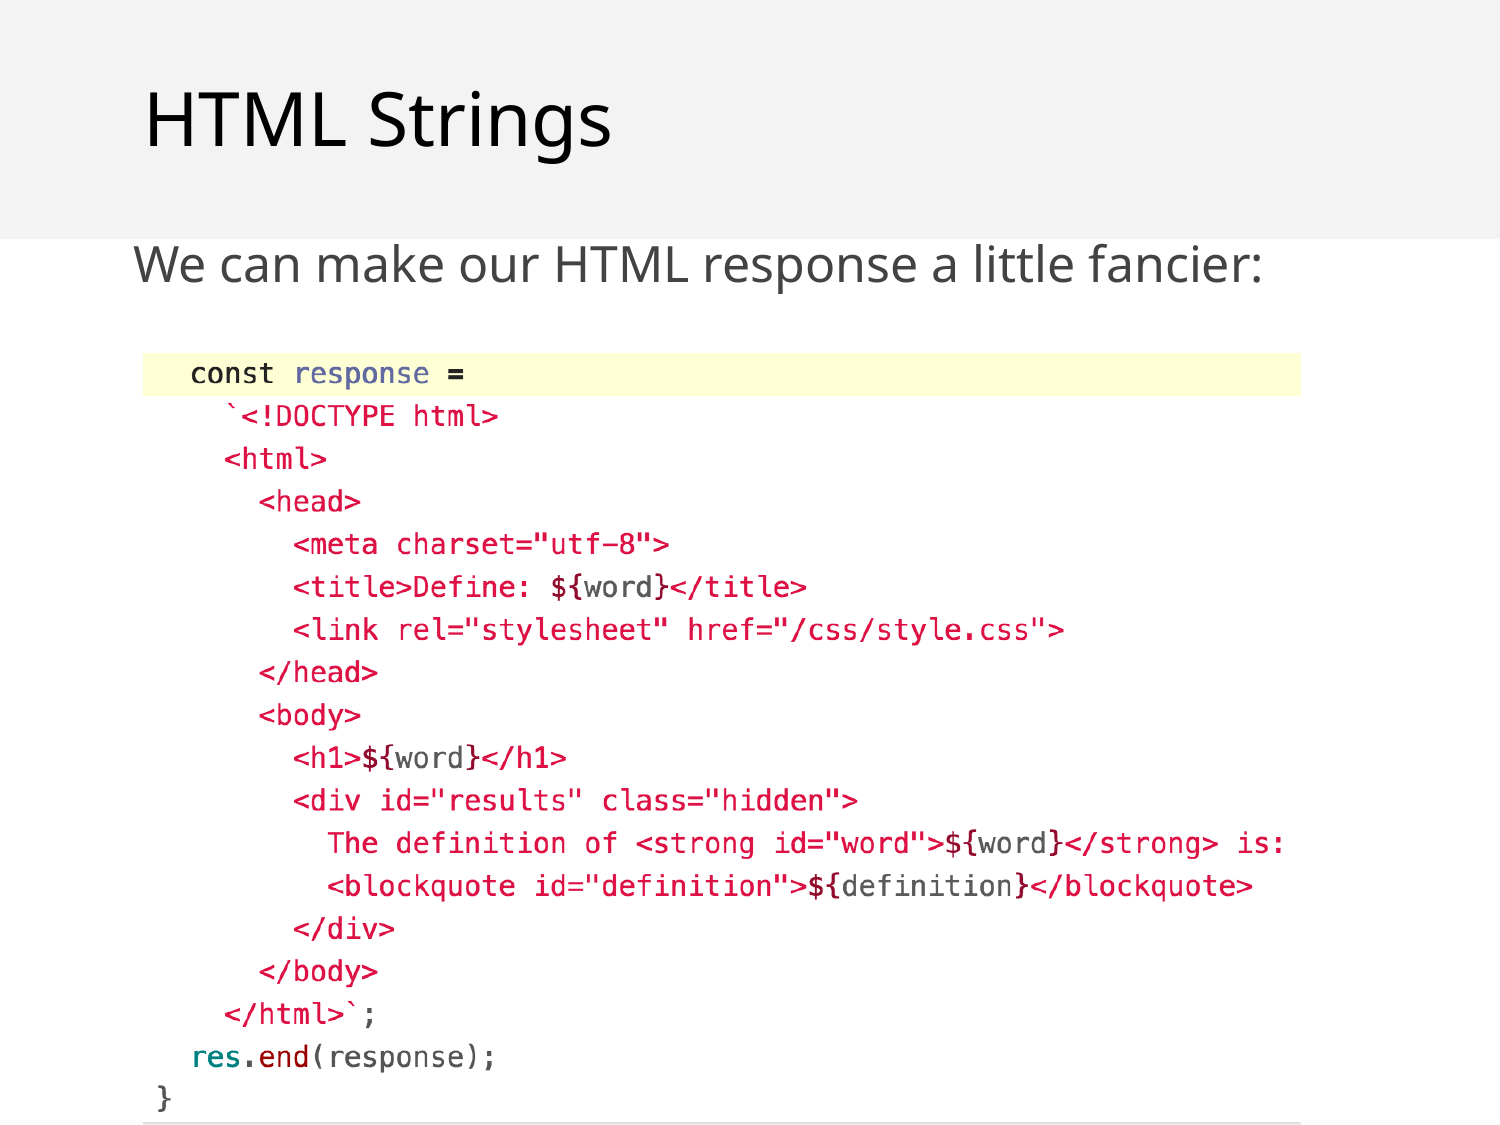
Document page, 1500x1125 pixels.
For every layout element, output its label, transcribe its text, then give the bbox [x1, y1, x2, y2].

list We can make our HTML response a little fancier: [118, 208, 1341, 319]
picture [142, 319, 1301, 1125]
title HTML Strings [128, 56, 1372, 183]
